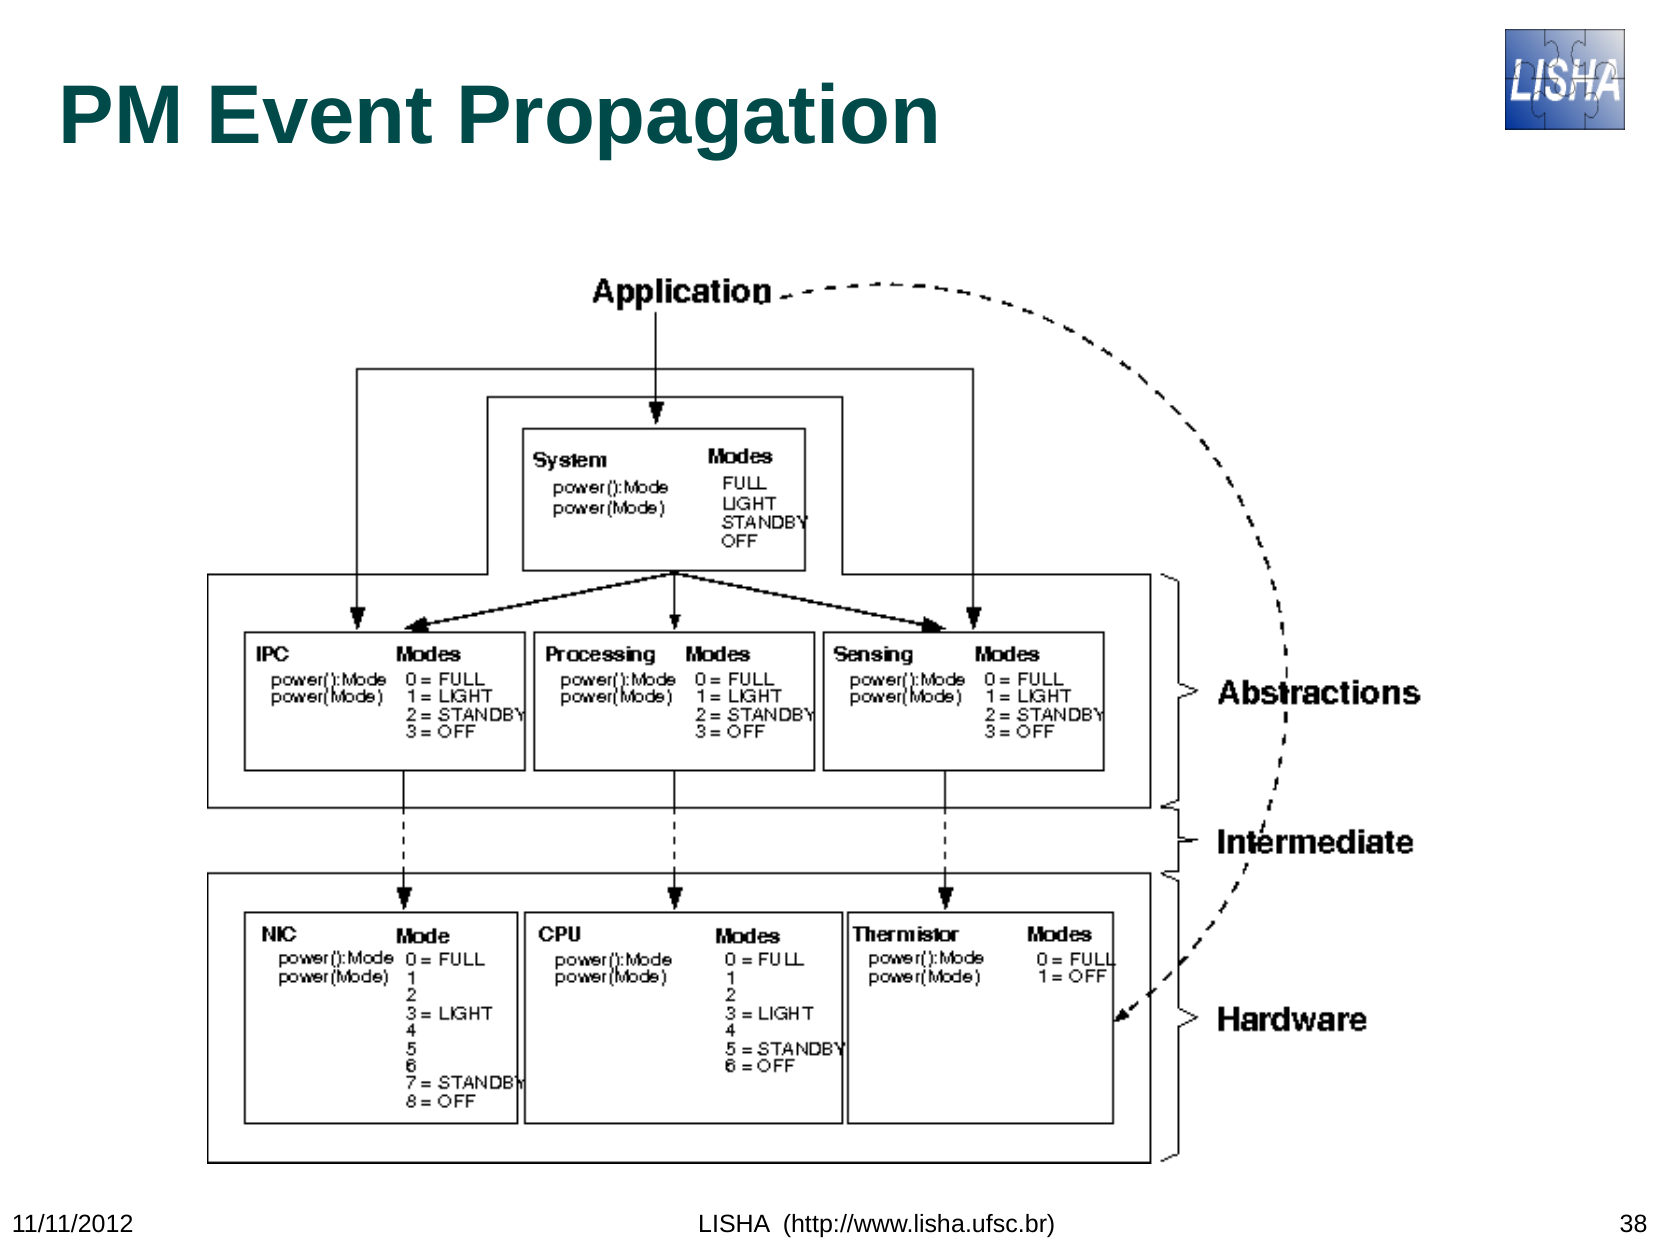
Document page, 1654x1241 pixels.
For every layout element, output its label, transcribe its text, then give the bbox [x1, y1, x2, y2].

picture [1505, 29, 1625, 130]
picture [207, 277, 1430, 1164]
title PM Event Propagation [58, 11, 1463, 219]
